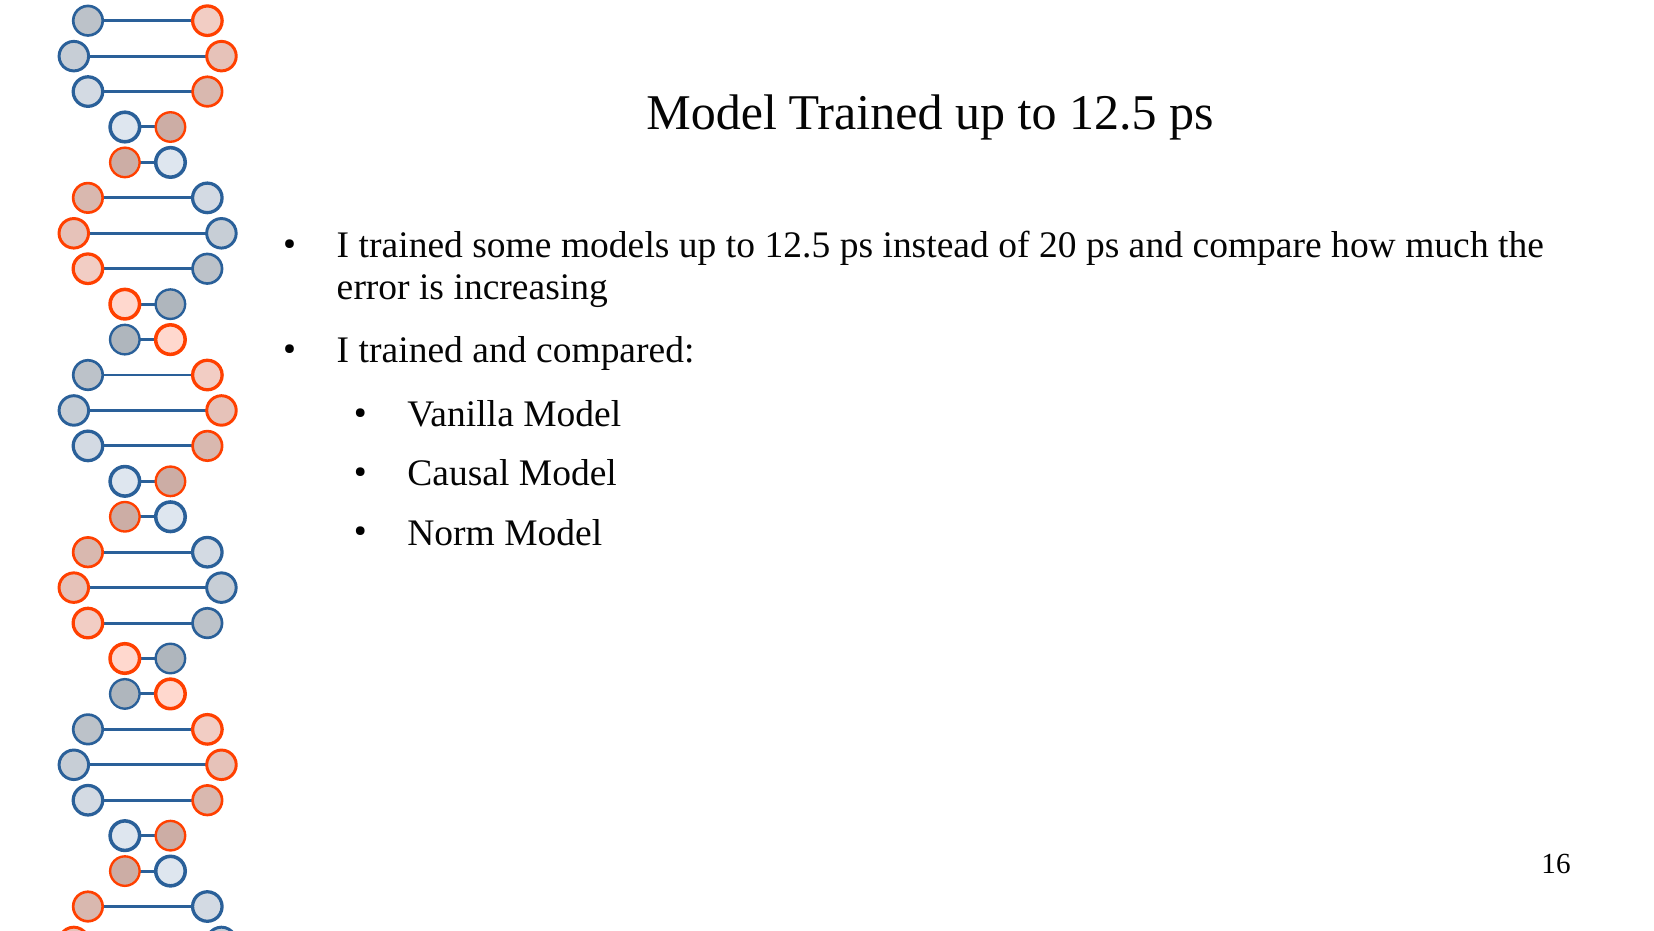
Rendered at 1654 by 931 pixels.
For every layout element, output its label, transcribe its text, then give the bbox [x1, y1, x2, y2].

list I trained some models up to 12.5 ps instead of 20 ps and compare how much the error is increasing I trained and compared: Vanilla Model Causal Model Norm Model [265, 224, 1595, 764]
title Model Trained up to 12.5 ps [265, 35, 1595, 189]
